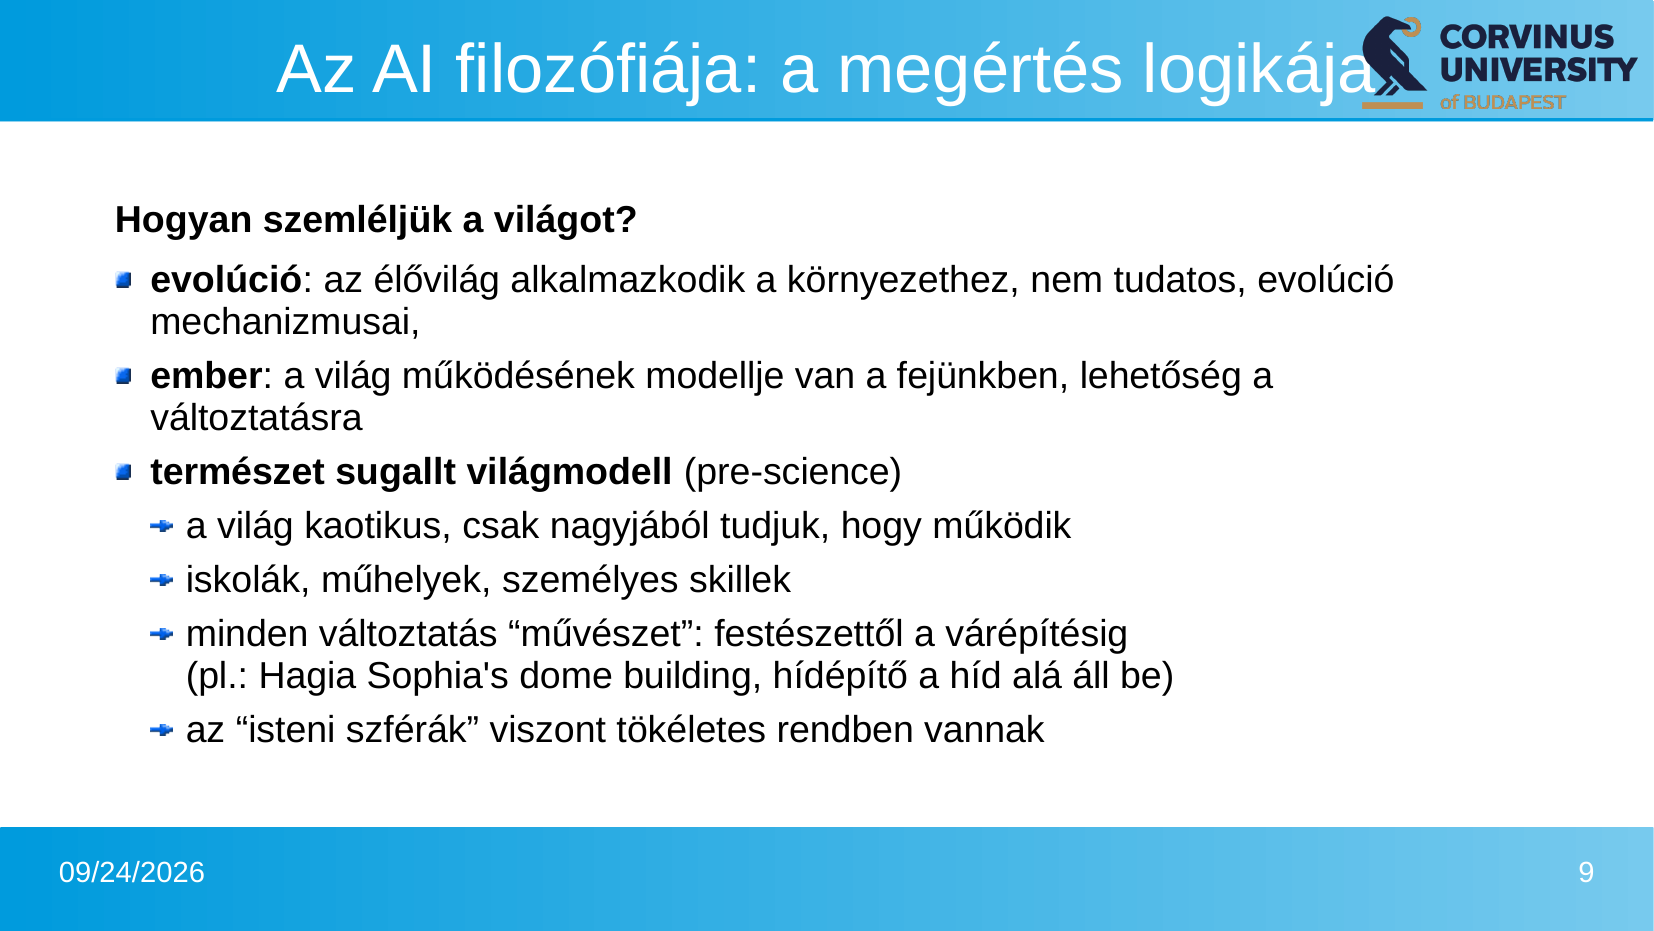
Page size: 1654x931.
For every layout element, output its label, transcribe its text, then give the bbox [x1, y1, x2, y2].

picture [1362, 16, 1638, 109]
text_box Hogyan szemléljük a világot? evolúció: az élővilág alkalmazkodik a környezethez, nem tudatos, evolúció mechanizmusai, ember: a világ működésének modellje van a fejünkben, lehetőség a változtatásra természet sugallt világmodell (pre-science) a világ kaotikus, csak nagyjából tudjuk, hogy működik iskolák, műhelyek, személyes skillek minden változtatás “művészet”: festészettől a várépítésig (pl.: Hagia Sophia's dome building, hídépítő a híd alá áll be) az “isteni szférák” viszont tökéletes rendben vannak [100, 191, 1429, 759]
title Az AI filozófiája: a megértés logikája [59, 29, 1362, 108]
